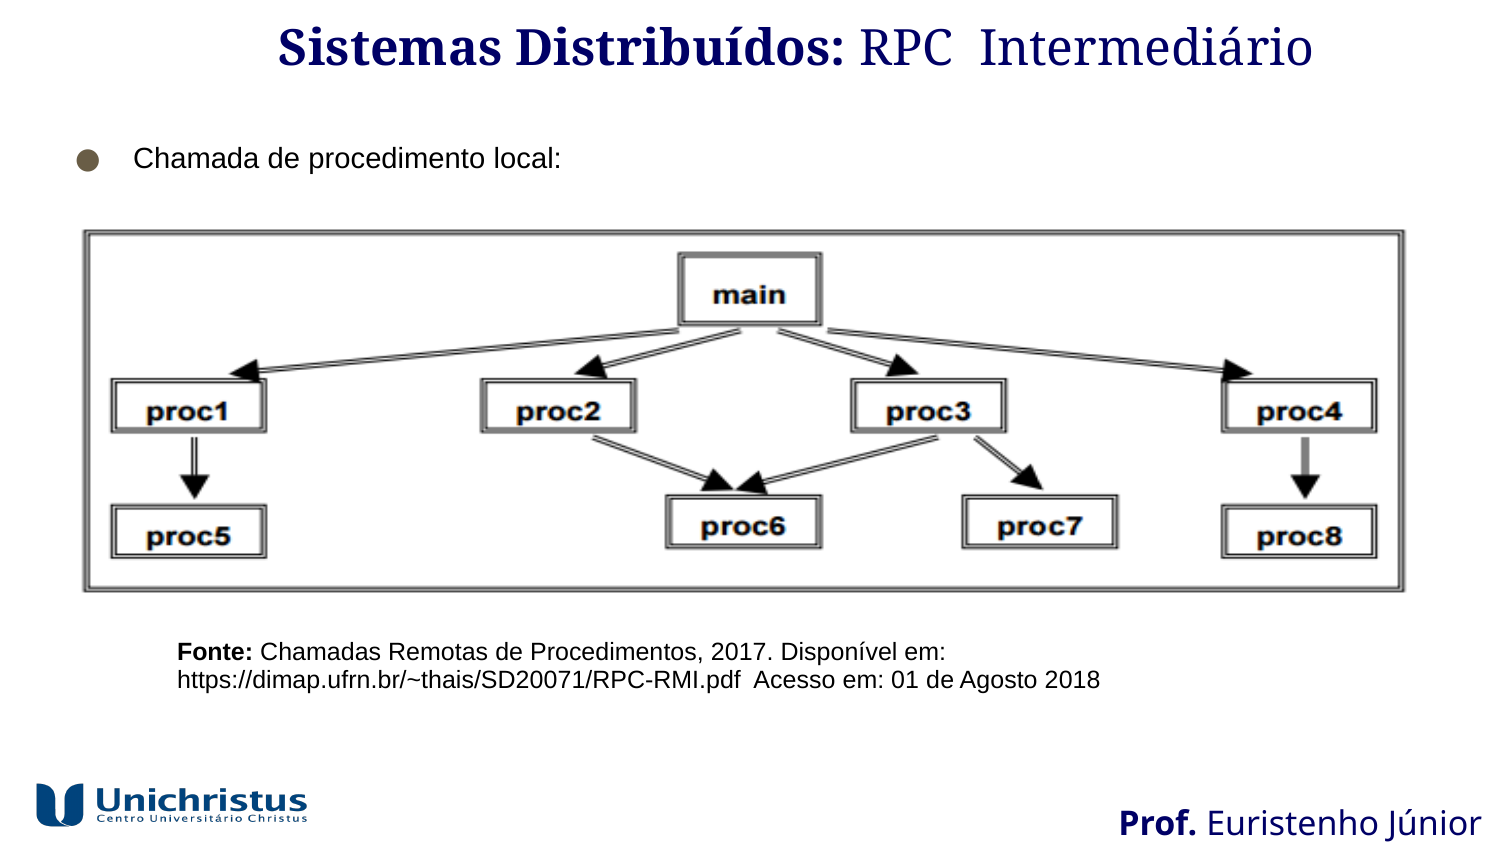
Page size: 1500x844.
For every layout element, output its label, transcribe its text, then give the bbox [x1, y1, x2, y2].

picture [64, 213, 1419, 613]
text_box Chamada de procedimento local: [43, 119, 1325, 569]
text_box Sistemas Distribuídos: RPC Intermediário [264, 4, 1324, 78]
text_box Prof. Euristenho Júnior [1103, 791, 1500, 844]
picture [32, 781, 311, 828]
text_box Fonte: Chamadas Remotas de Procedimentos, 2017. Disponível em: https://dimap.ufrn.br/~thais/SD20071/RPC-RMI.pdf Acesso em: 01 de Agosto 2018 [162, 630, 1365, 702]
